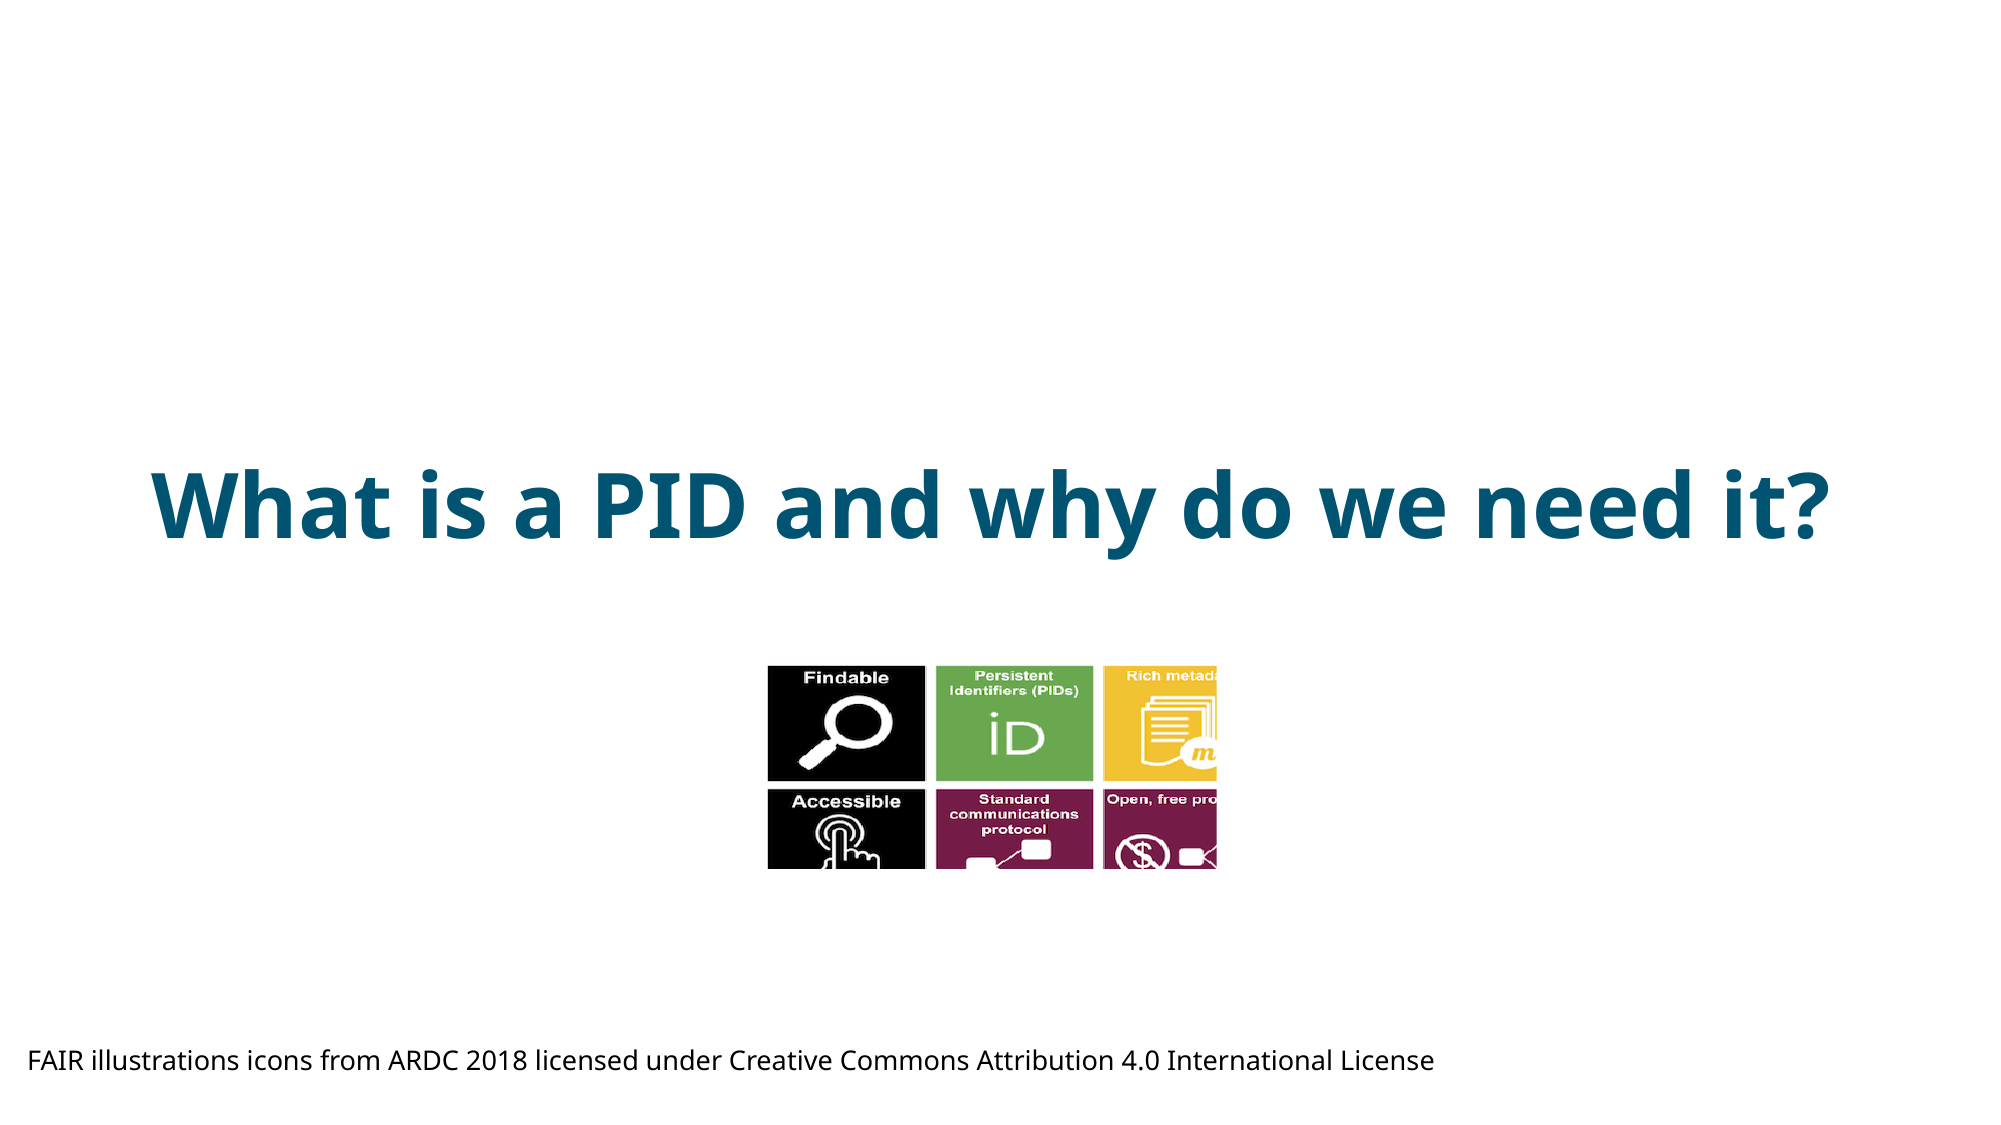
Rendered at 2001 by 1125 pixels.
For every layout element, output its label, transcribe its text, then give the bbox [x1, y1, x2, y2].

text_box FAIR illustrations icons from ARDC 2018 licensed under Creative Commons Attribution 4.0 International License [12, 1028, 1548, 1125]
title What is a PID and why do we need it? [141, 419, 1842, 601]
picture [763, 661, 1217, 869]
